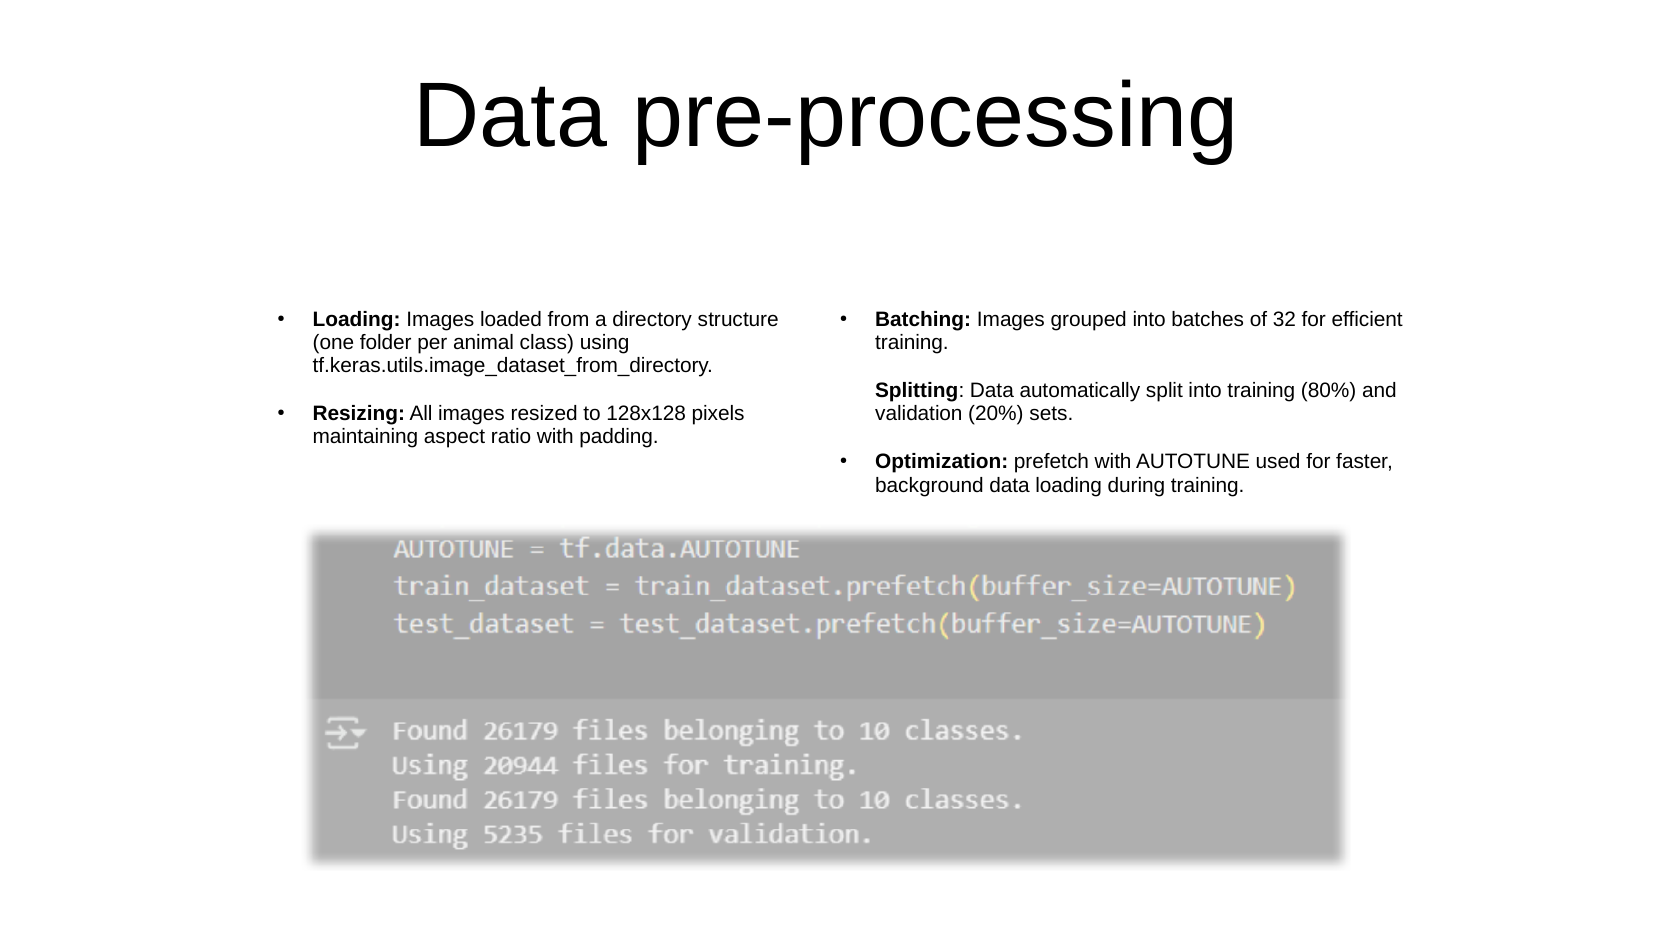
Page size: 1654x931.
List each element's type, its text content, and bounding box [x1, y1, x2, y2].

title Data pre-processing [82, 37, 1571, 193]
text_box Batching: Images grouped into batches of 32 for efficient training. Splitting: Data automatically split into training (80%) and validation (20%) sets. Optimization: prefetch with AUTOTUNE used for faster, background data loading during training. [825, 300, 1426, 563]
list [112, 225, 1538, 765]
text_box Loading: Images loaded from a directory structure (one folder per animal class) using tf.keras.utils.image_dataset_from_directory. Resizing: All images resized to 128x128 pixels maintaining aspect ratio with padding. [262, 300, 825, 548]
picture [301, 765, 1351, 871]
